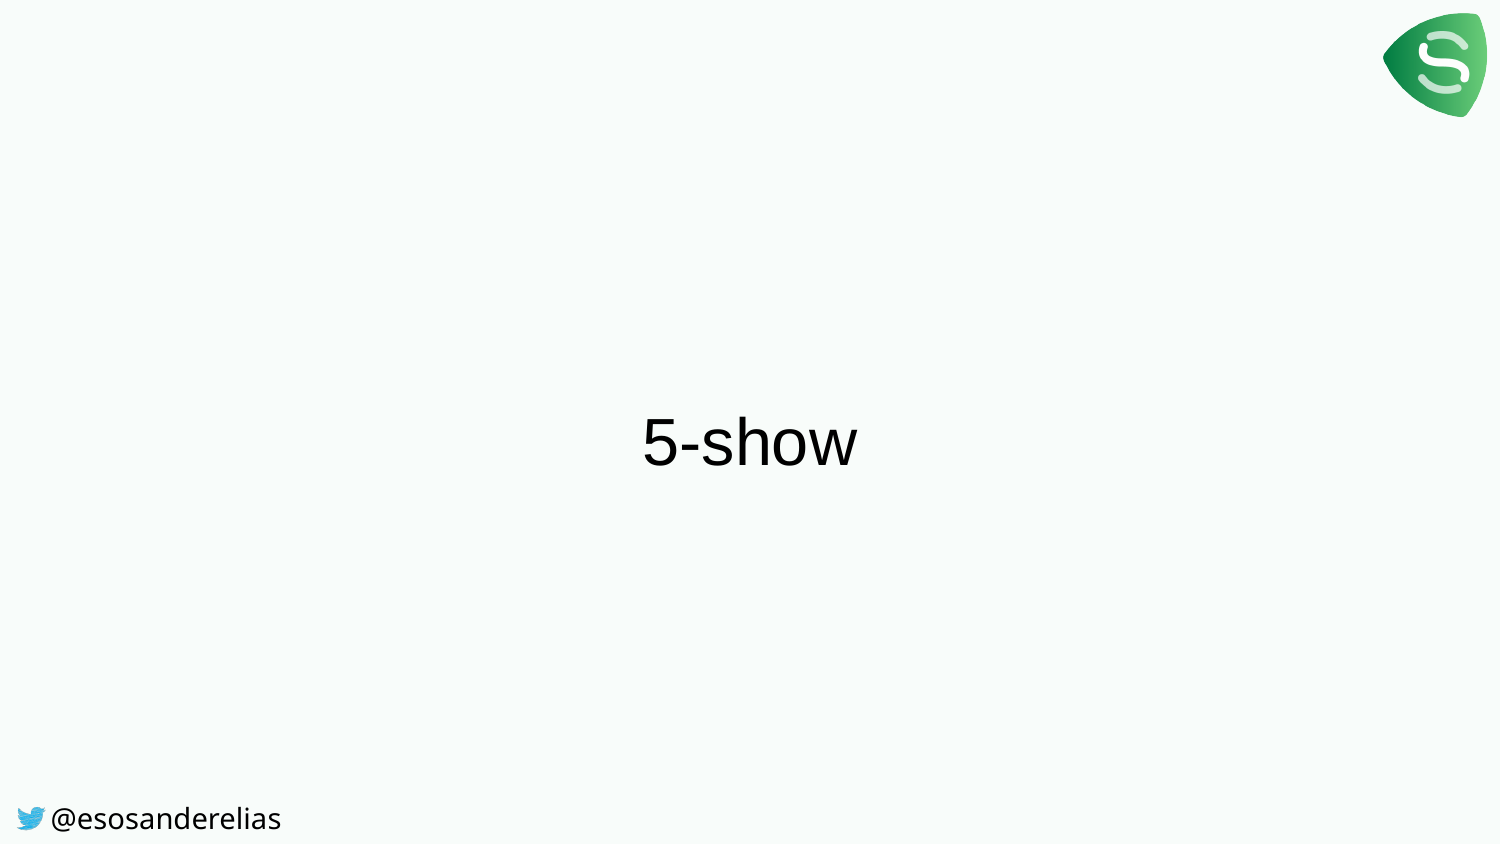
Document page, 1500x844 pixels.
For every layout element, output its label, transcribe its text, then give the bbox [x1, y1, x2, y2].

picture [2, 790, 60, 844]
picture [1376, 6, 1494, 124]
text_box 5-show [75, 197, 1425, 687]
